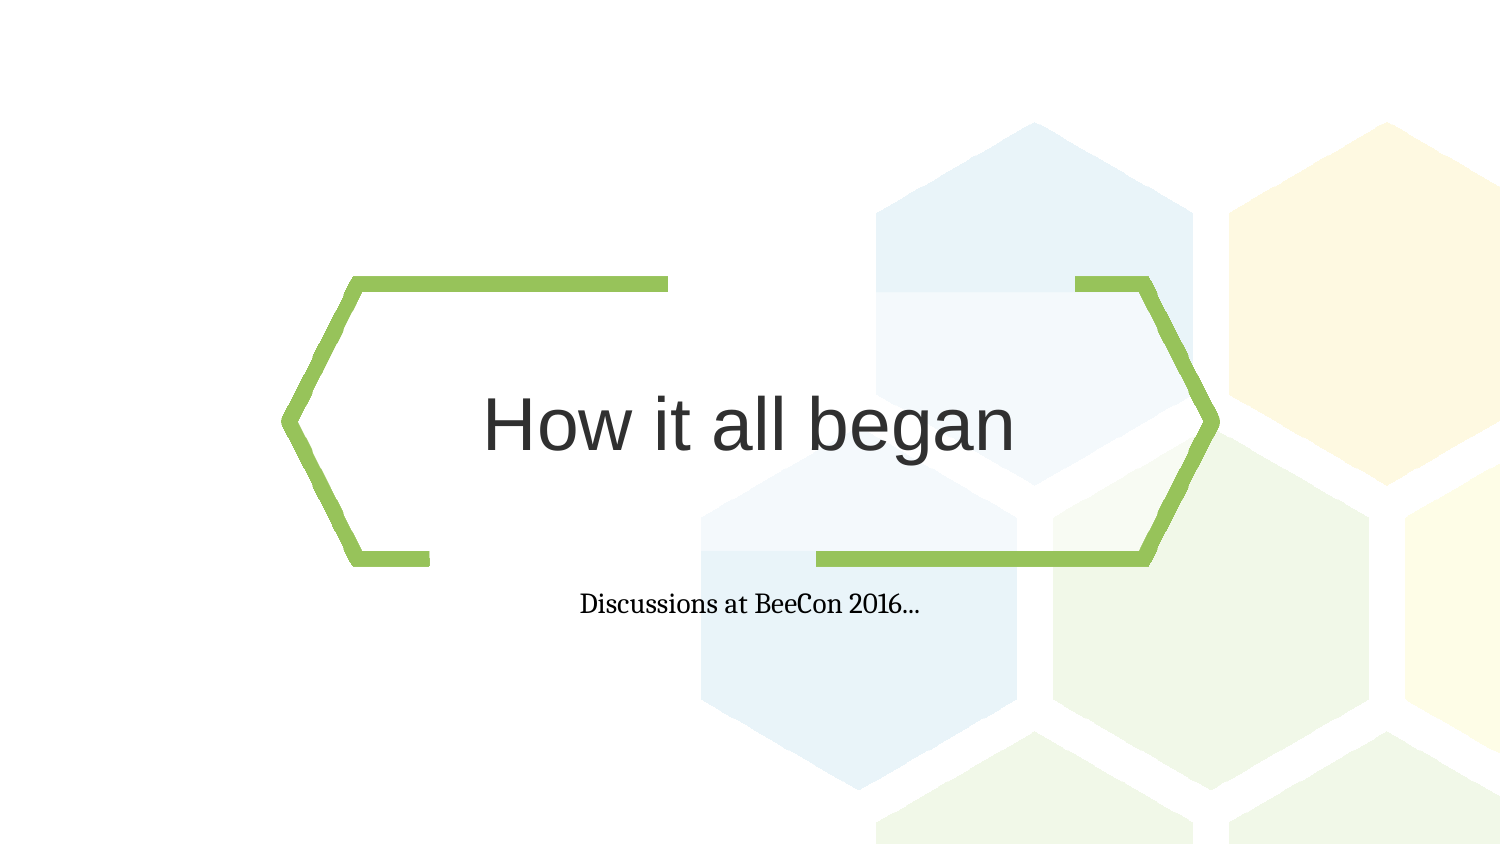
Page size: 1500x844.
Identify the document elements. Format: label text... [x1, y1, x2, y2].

picture [0, 0, 1500, 844]
title How it all began [51, 358, 1449, 481]
subtitle Discussions at BeeCon 2016... [51, 569, 1449, 786]
